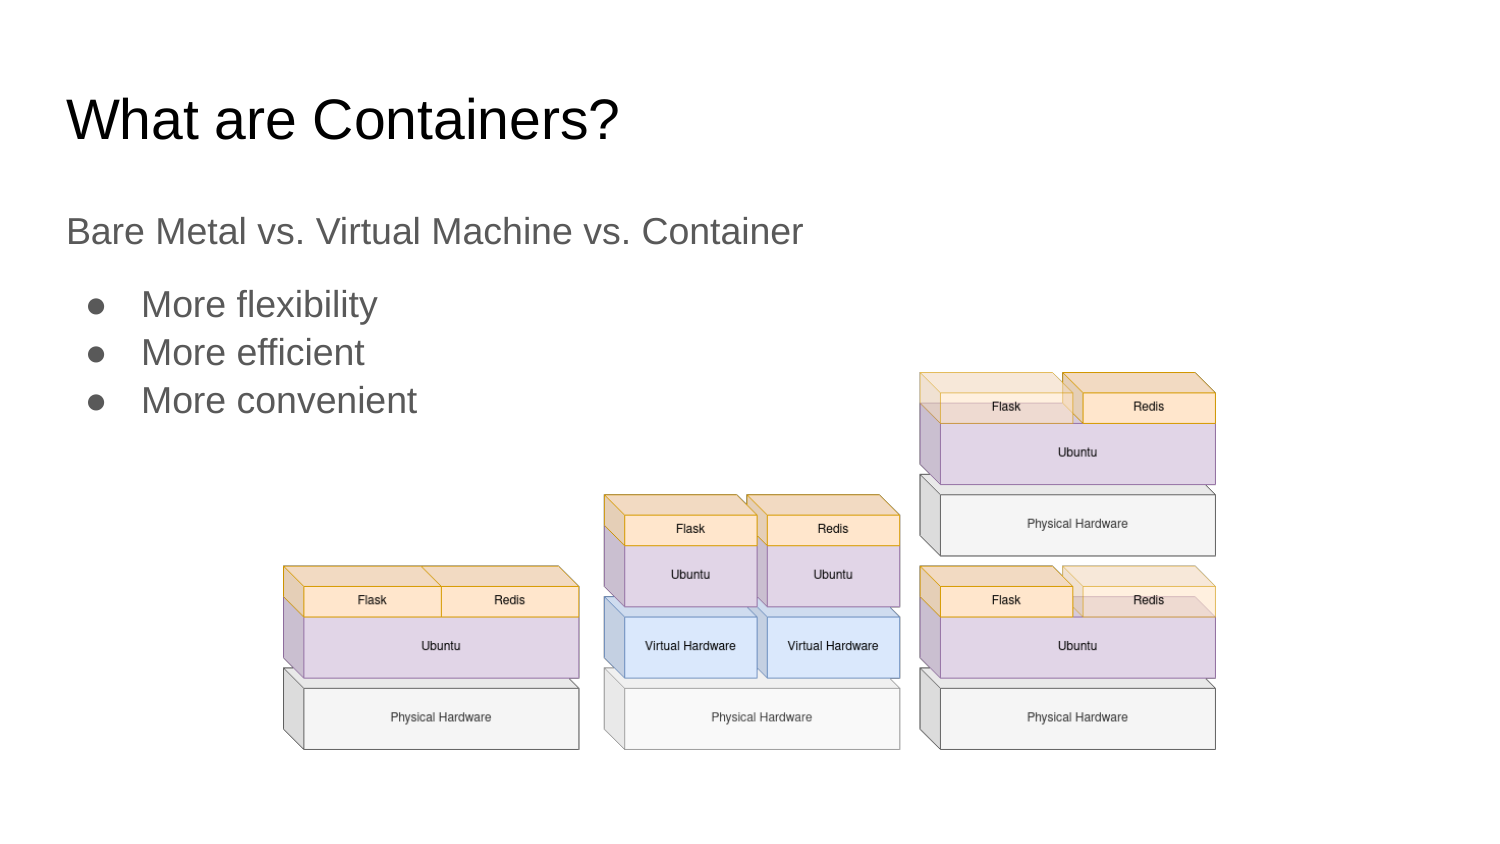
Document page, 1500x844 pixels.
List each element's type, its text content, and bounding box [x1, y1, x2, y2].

picture [283, 372, 1217, 750]
title What are Containers? [51, 72, 1449, 167]
list Bare Metal vs. Virtual Machine vs. Container More flexibility More efficient More convenient [51, 189, 1449, 750]
